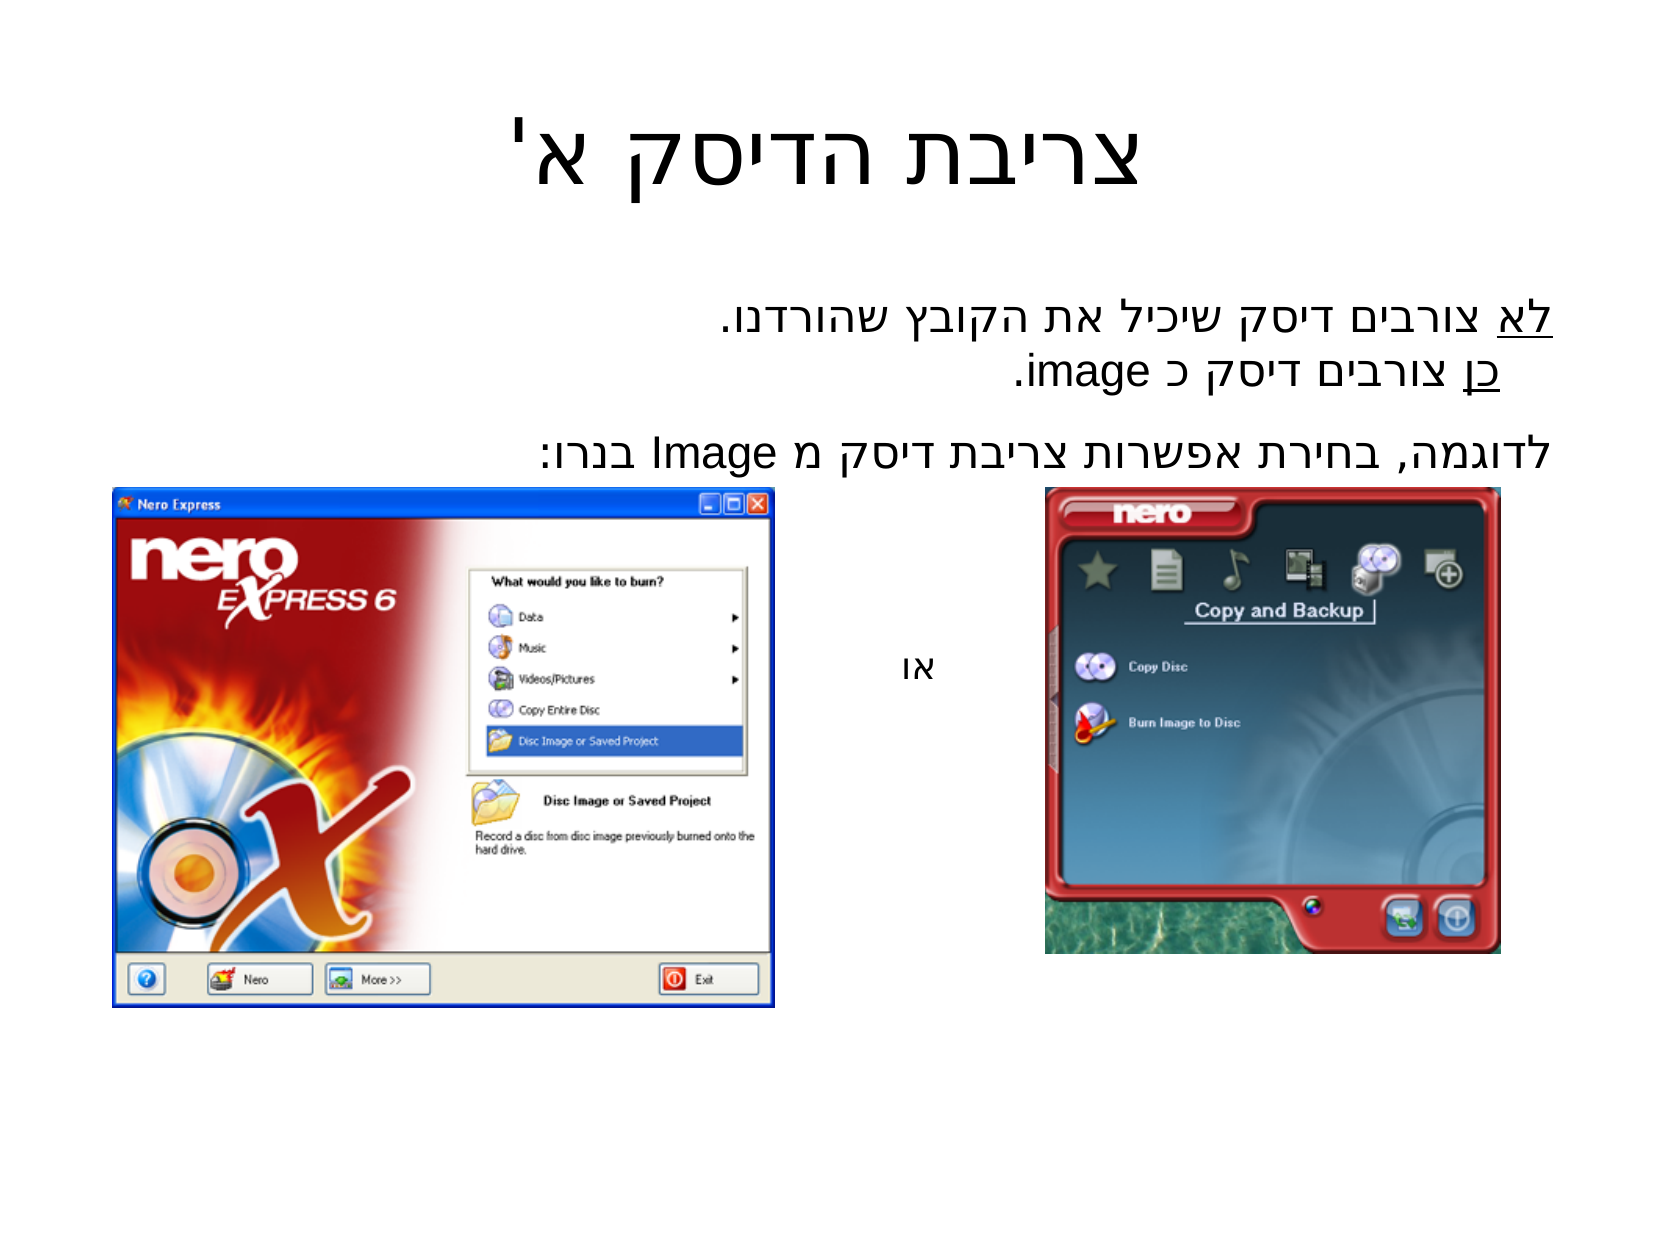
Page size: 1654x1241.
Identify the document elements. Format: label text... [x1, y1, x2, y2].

title צריבת הדיסק א' [82, 49, 1571, 257]
text_box או [825, 637, 1013, 698]
picture [1045, 487, 1501, 954]
list לא צורבים דיסק שיכיל את הקובץ שהורדנו. כן צורבים דיסק כ image. לדוגמה, בחירת אפשרות צריבת דיסק מ Image בנרו: [82, 290, 1571, 1109]
picture [112, 487, 775, 1008]
